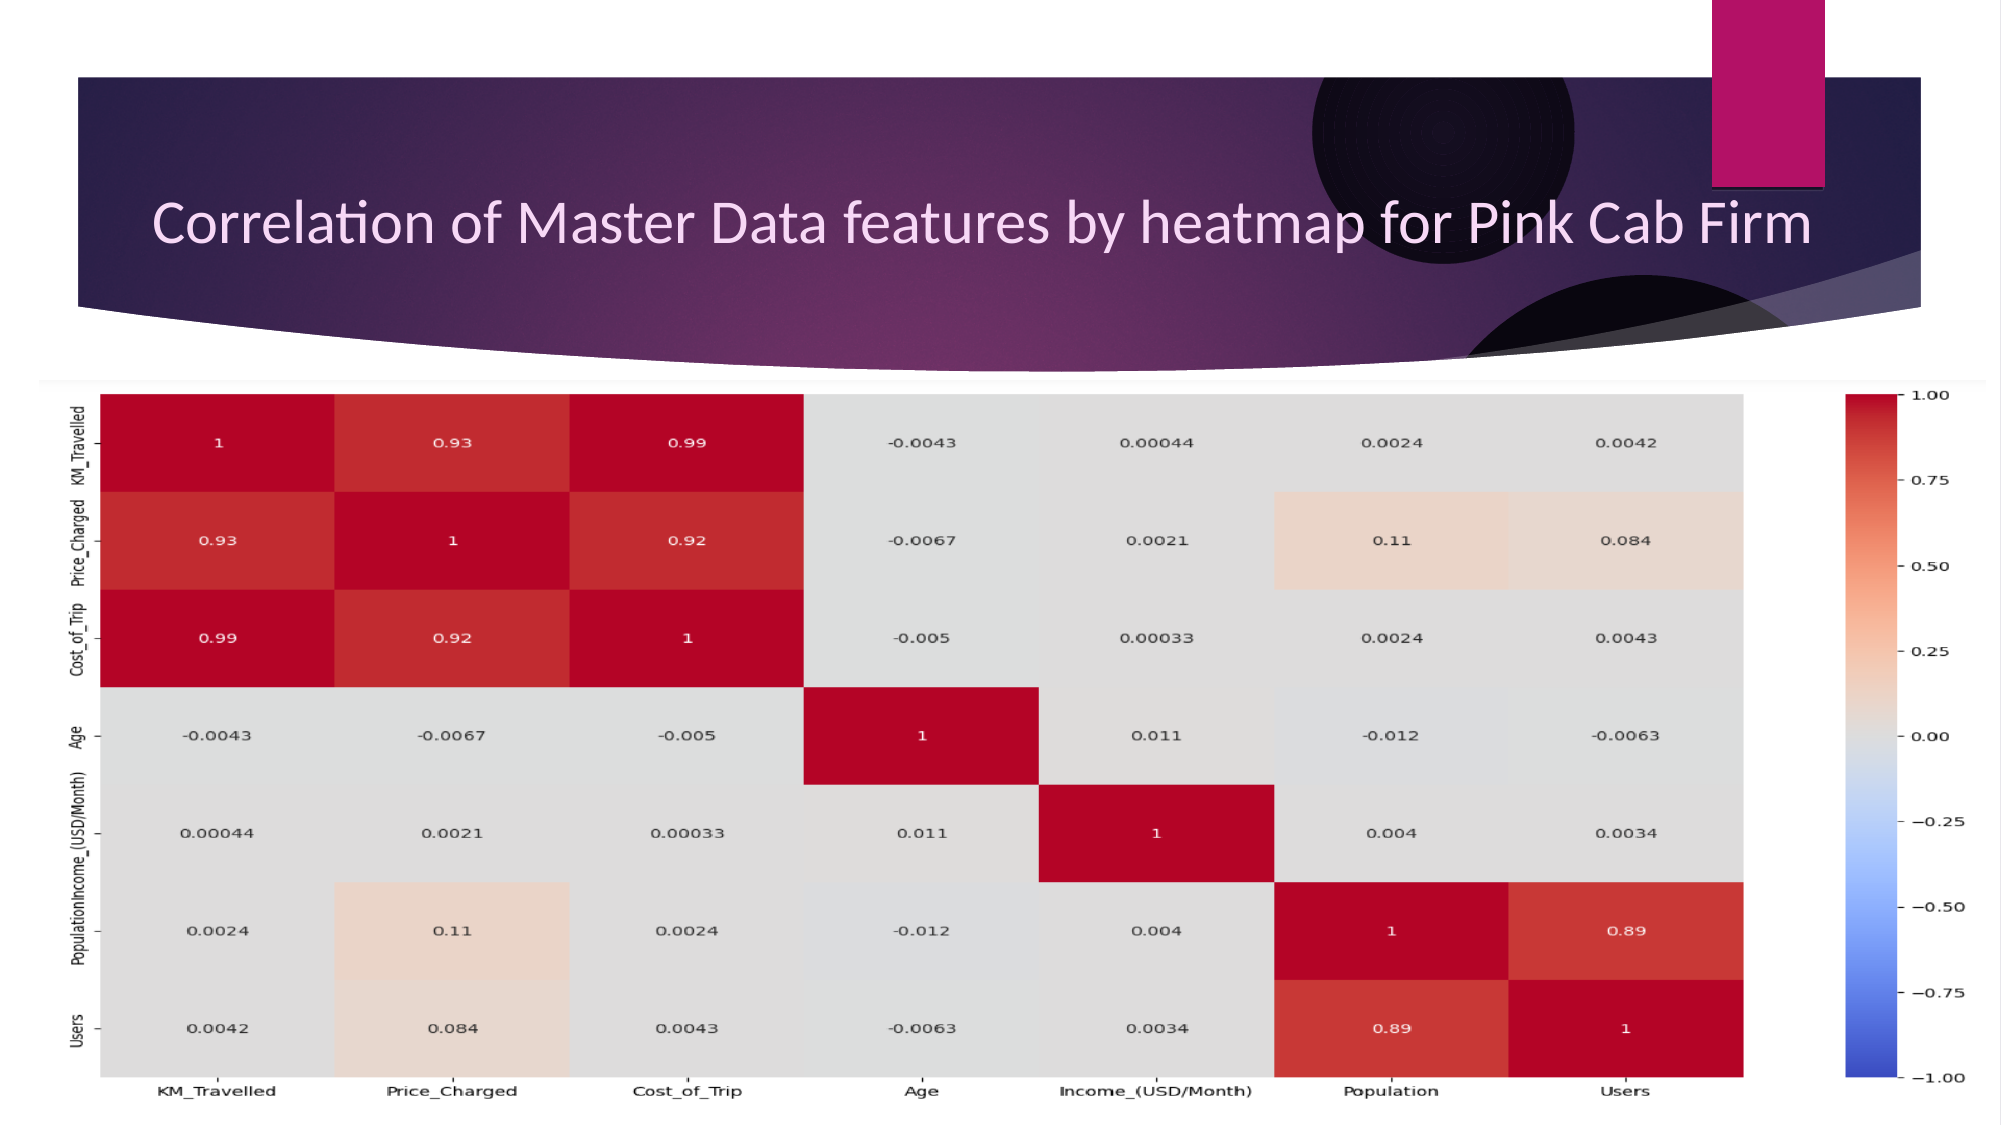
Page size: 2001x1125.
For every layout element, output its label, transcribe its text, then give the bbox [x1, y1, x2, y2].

title Correlation of Master Data features by heatmap for Pink Cab Firm [137, 109, 1863, 328]
picture [39, 380, 1986, 1105]
